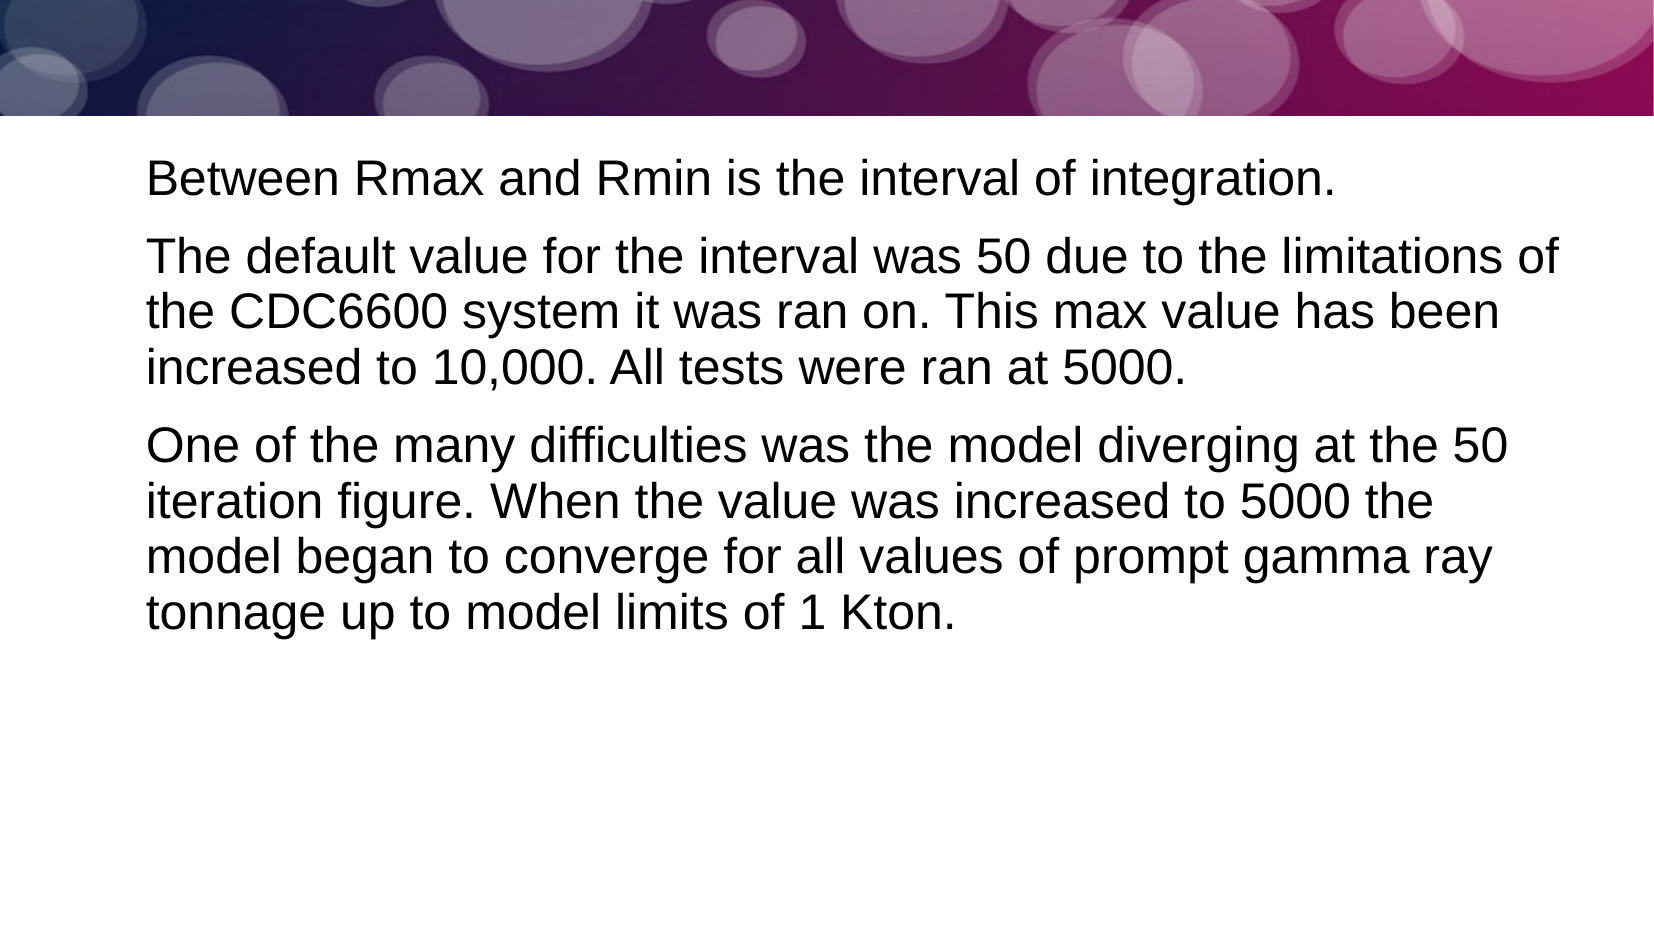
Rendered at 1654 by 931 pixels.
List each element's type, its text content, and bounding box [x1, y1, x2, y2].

picture [0, 0, 1654, 116]
list Between Rmax and Rmin is the interval of integration. The default value for the interval was 50 due to the limitations of the CDC6600 system it was ran on. This max value has been increased to 10,000. All tests were ran at 5000. One of the many difficulties was the model diverging at the 50 iteration figure. When the value was increased to 5000 the model began to converge for all values of prompt gamma ray tonnage up to model limits of 1 Kton. [75, 150, 1571, 815]
